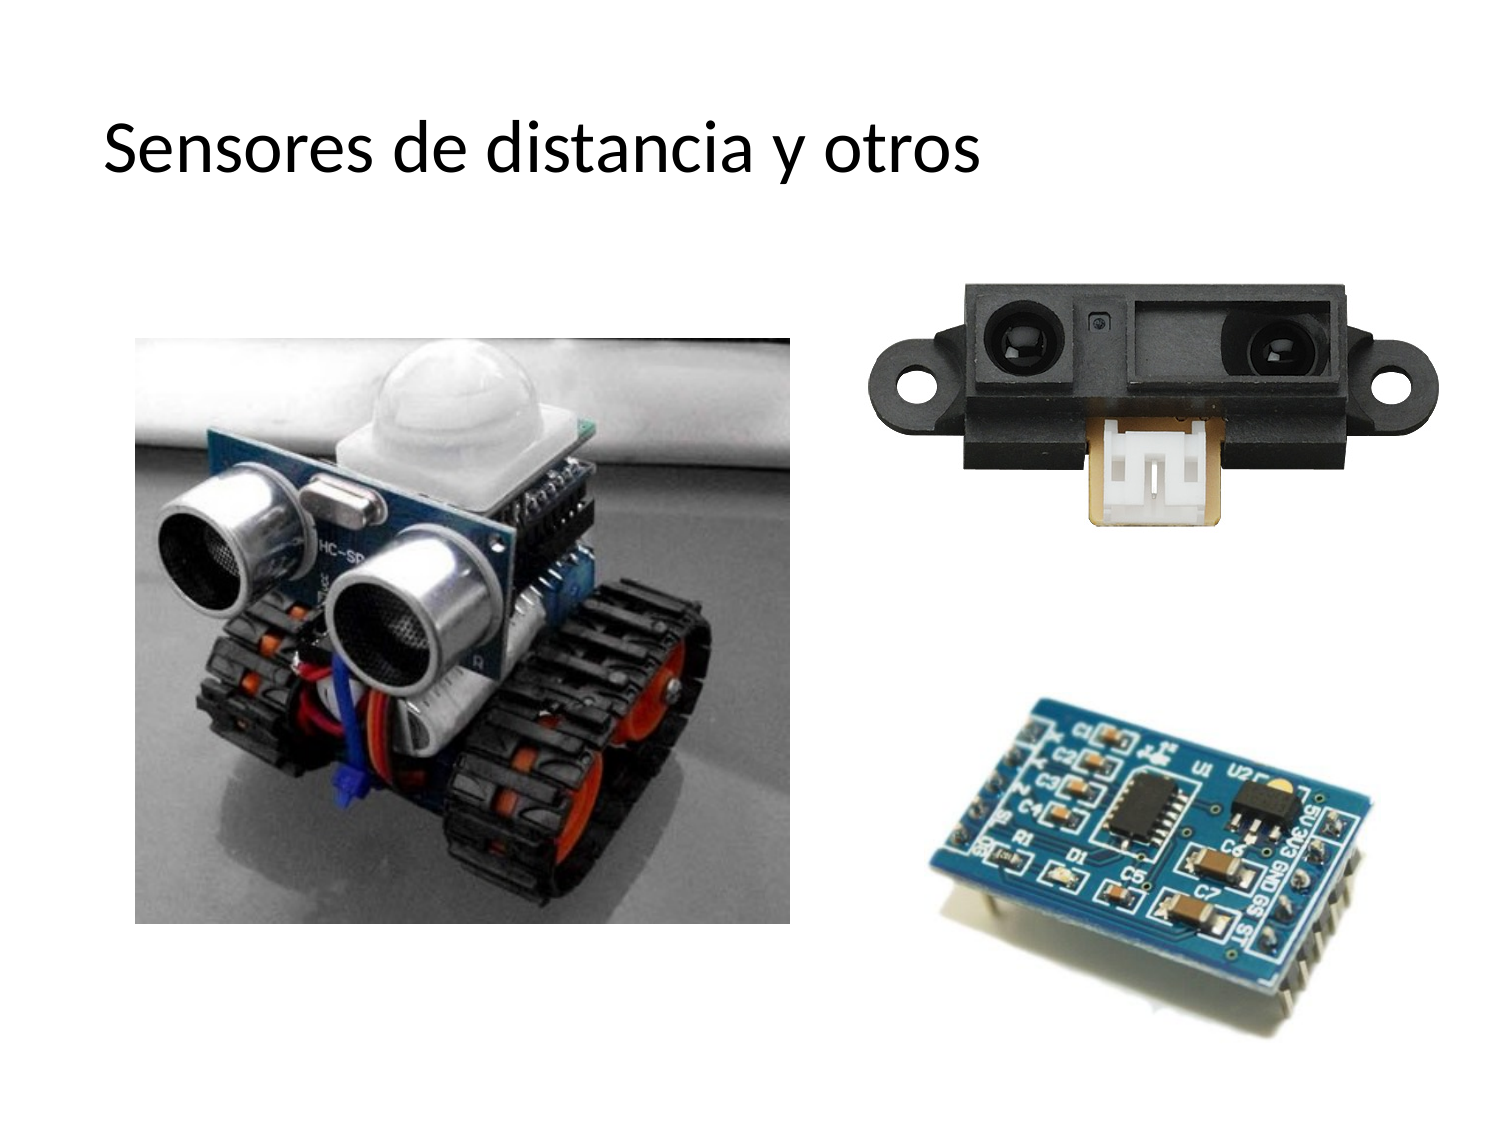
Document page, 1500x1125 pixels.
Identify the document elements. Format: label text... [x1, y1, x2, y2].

list Sensores de distancia y otros [88, 90, 1319, 213]
picture [135, 338, 790, 924]
picture [848, 267, 1457, 545]
picture [924, 692, 1381, 1045]
